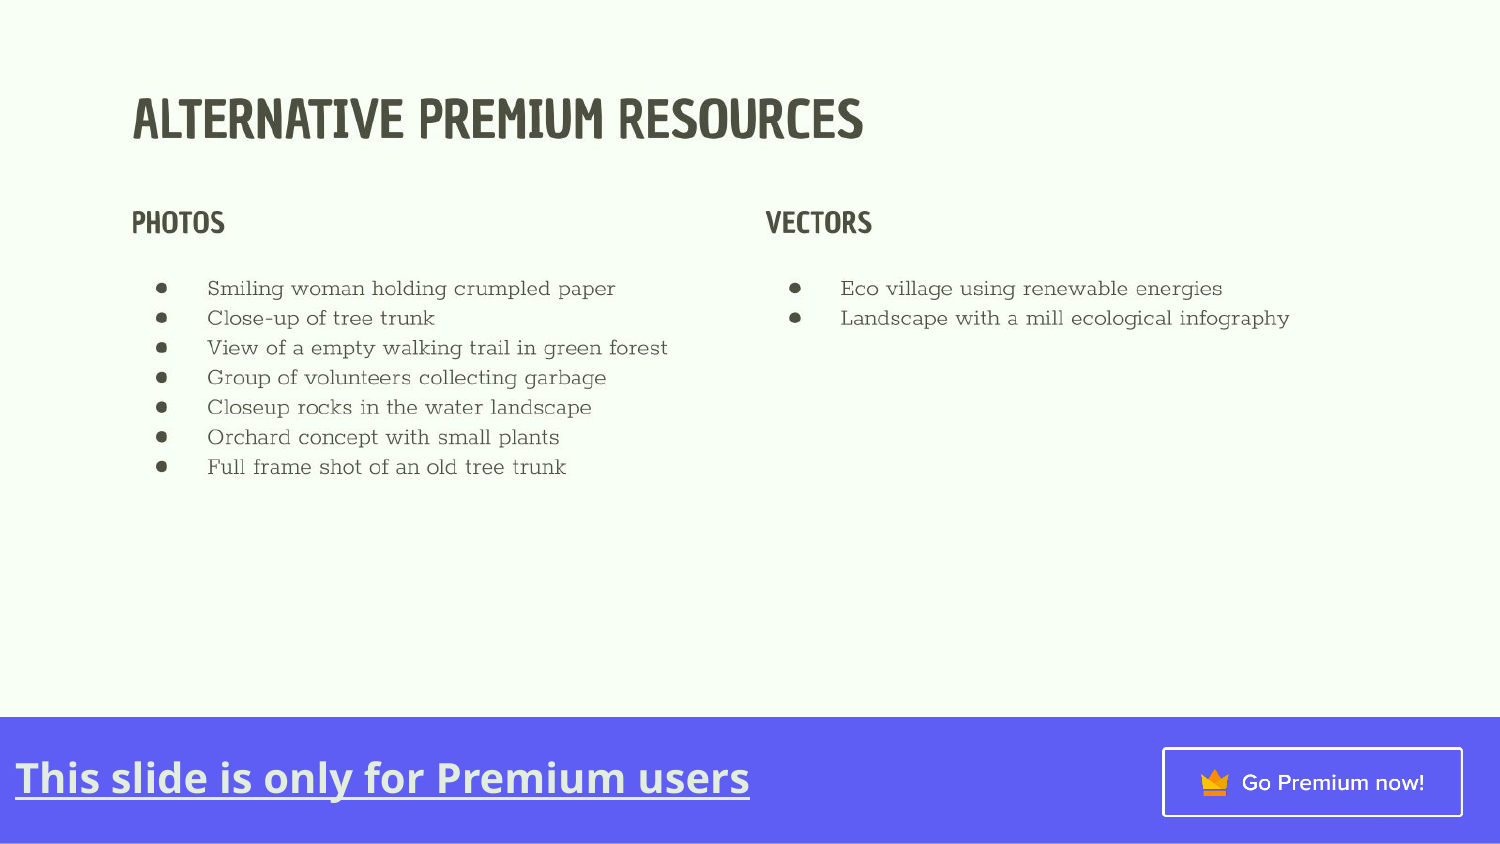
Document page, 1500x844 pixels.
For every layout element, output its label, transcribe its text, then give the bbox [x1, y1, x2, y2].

text_box This slide is only for Premium users [0, 717, 1500, 844]
picture [1162, 747, 1463, 817]
picture [0, 0, 1500, 717]
